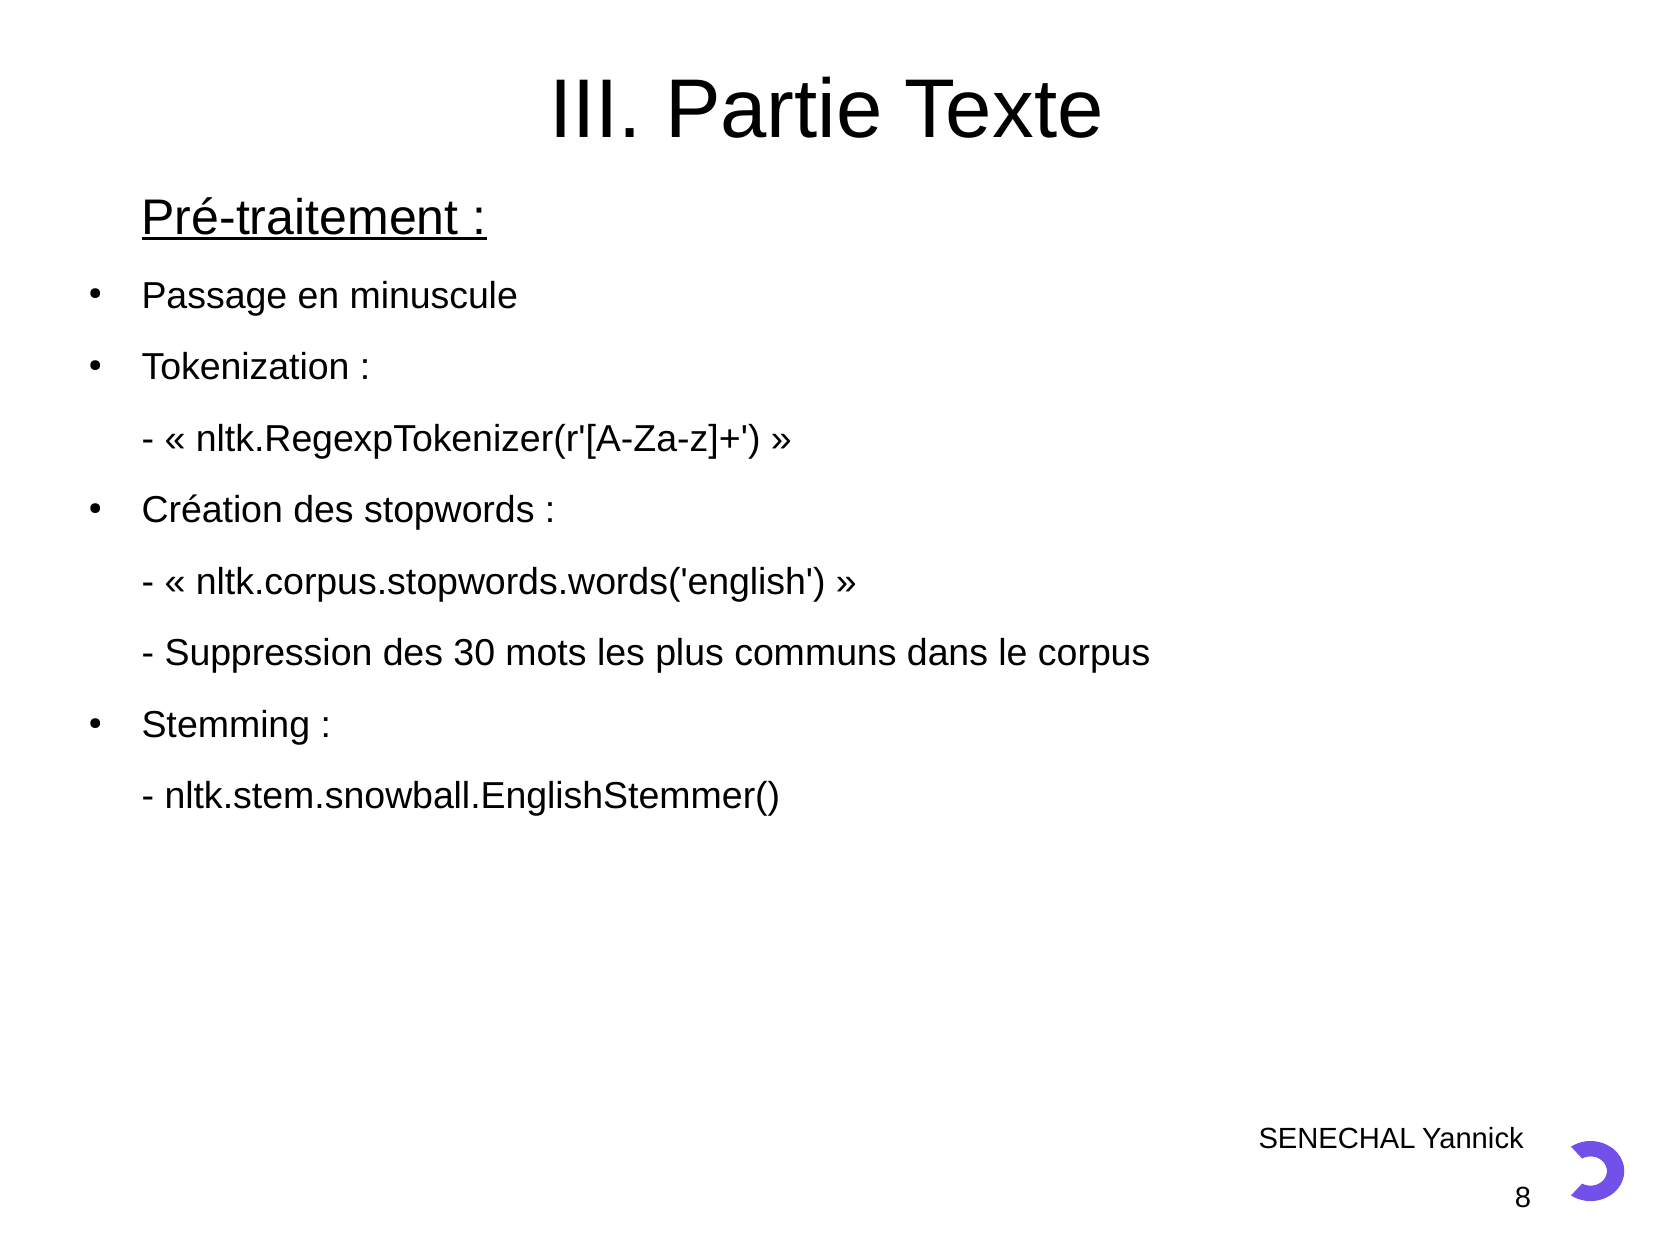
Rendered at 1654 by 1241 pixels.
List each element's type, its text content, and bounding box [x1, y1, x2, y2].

title III. Partie Texte [82, 5, 1571, 213]
picture [1539, 1125, 1642, 1217]
list Pré-traitement : Passage en minuscule Tokenization : - « nltk.RegexpTokenizer(r'[A-Za-z]+') » Création des stopwords : - « nltk.corpus.stopwords.words('english') » - Suppression des 30 mots les plus communs dans le corpus Stemming : - nltk.stem.snowball.EnglishStemmer() [70, 188, 1559, 994]
